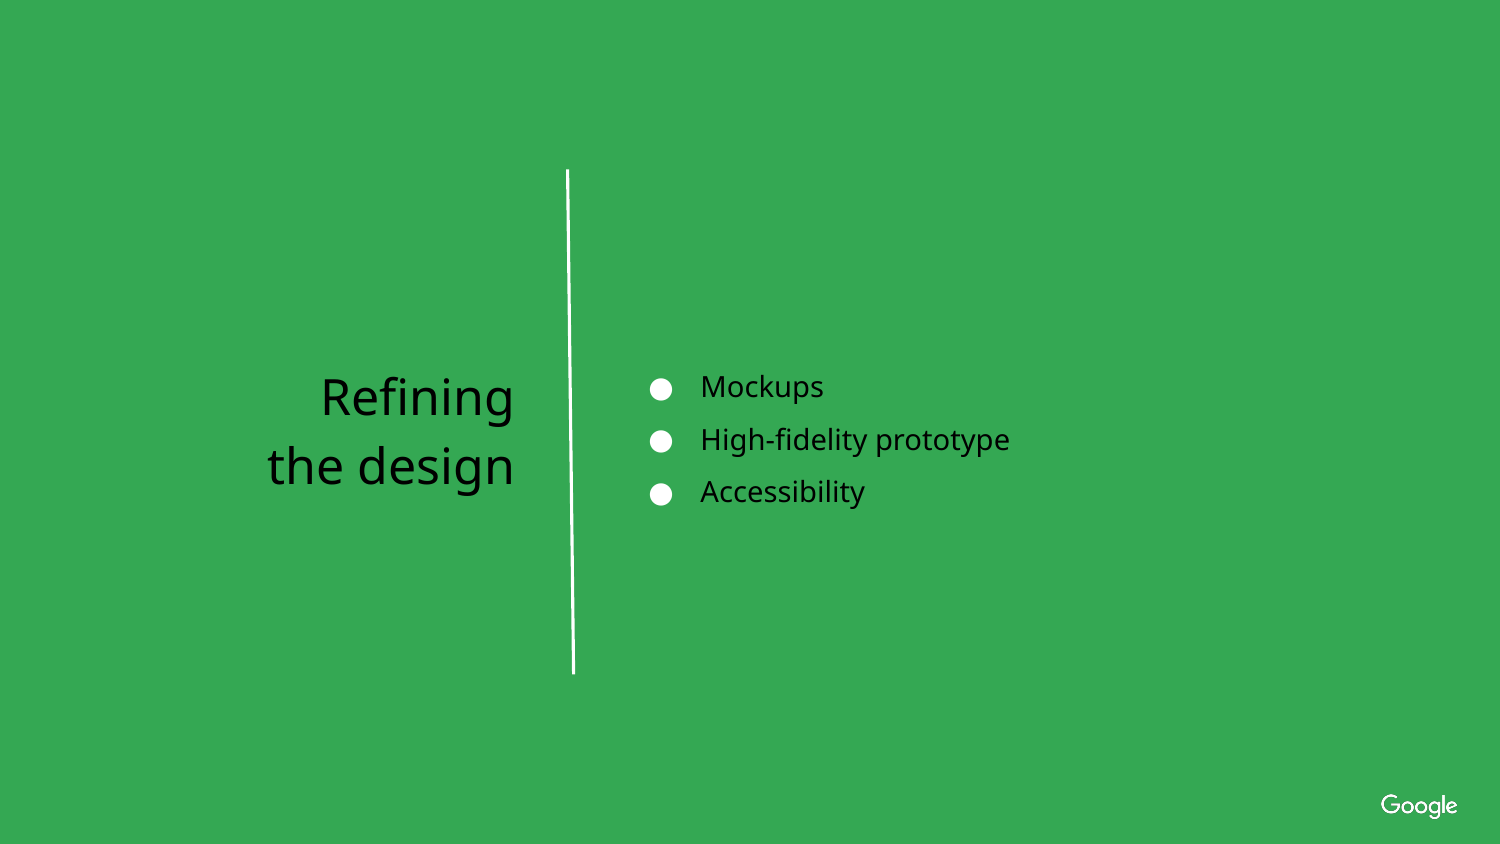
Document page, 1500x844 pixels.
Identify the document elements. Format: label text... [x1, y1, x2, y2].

text_box Refining the design [0, 341, 531, 510]
picture [1381, 794, 1458, 820]
text_box Mockups High-fidelity prototype Accessibility [610, 335, 1265, 524]
